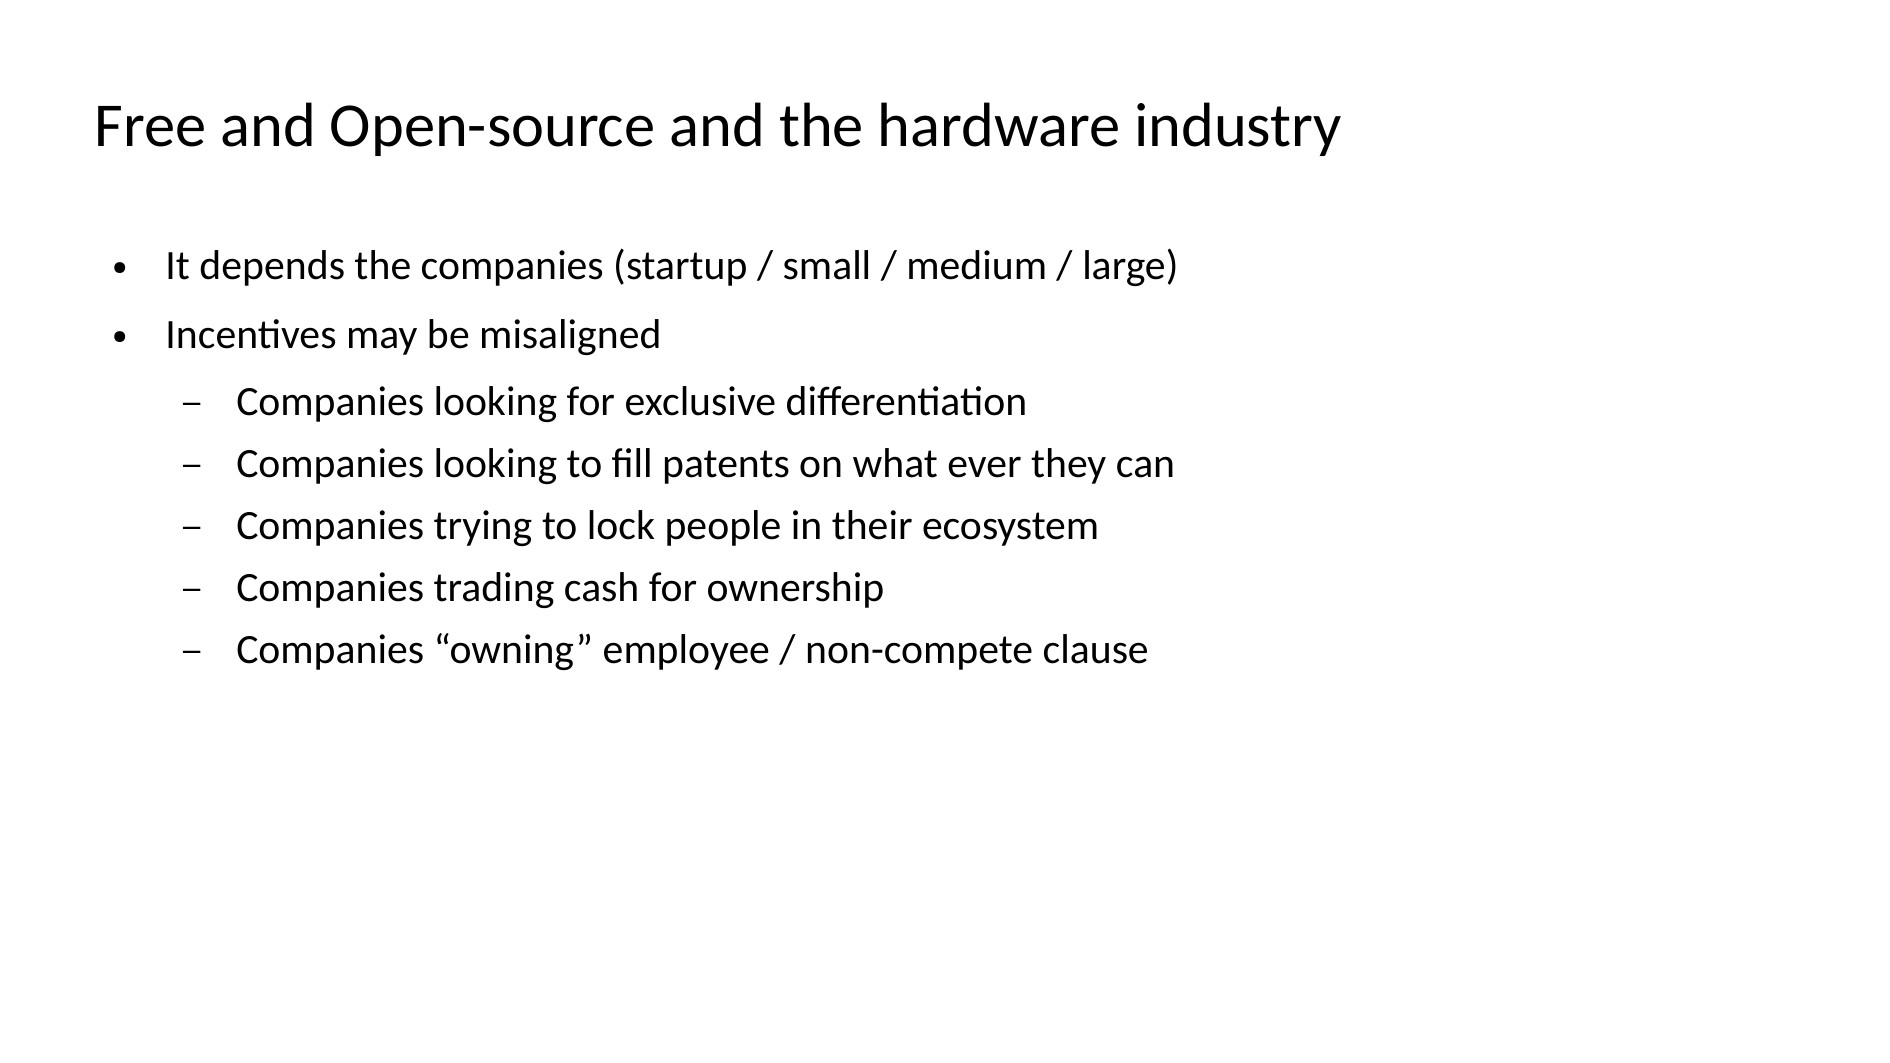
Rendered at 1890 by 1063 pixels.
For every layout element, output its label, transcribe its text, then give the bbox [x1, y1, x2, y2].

title Free and Open-source and the hardware industry [94, 42, 1796, 220]
list It depends the companies (startup / small / medium / large) Incentives may be misaligned Companies looking for exclusive differentiation Companies looking to fill patents on what ever they can Companies trying to lock people in their ecosystem Companies trading cash for ownership Companies “owning” employee / non-compete clause [94, 248, 1890, 957]
